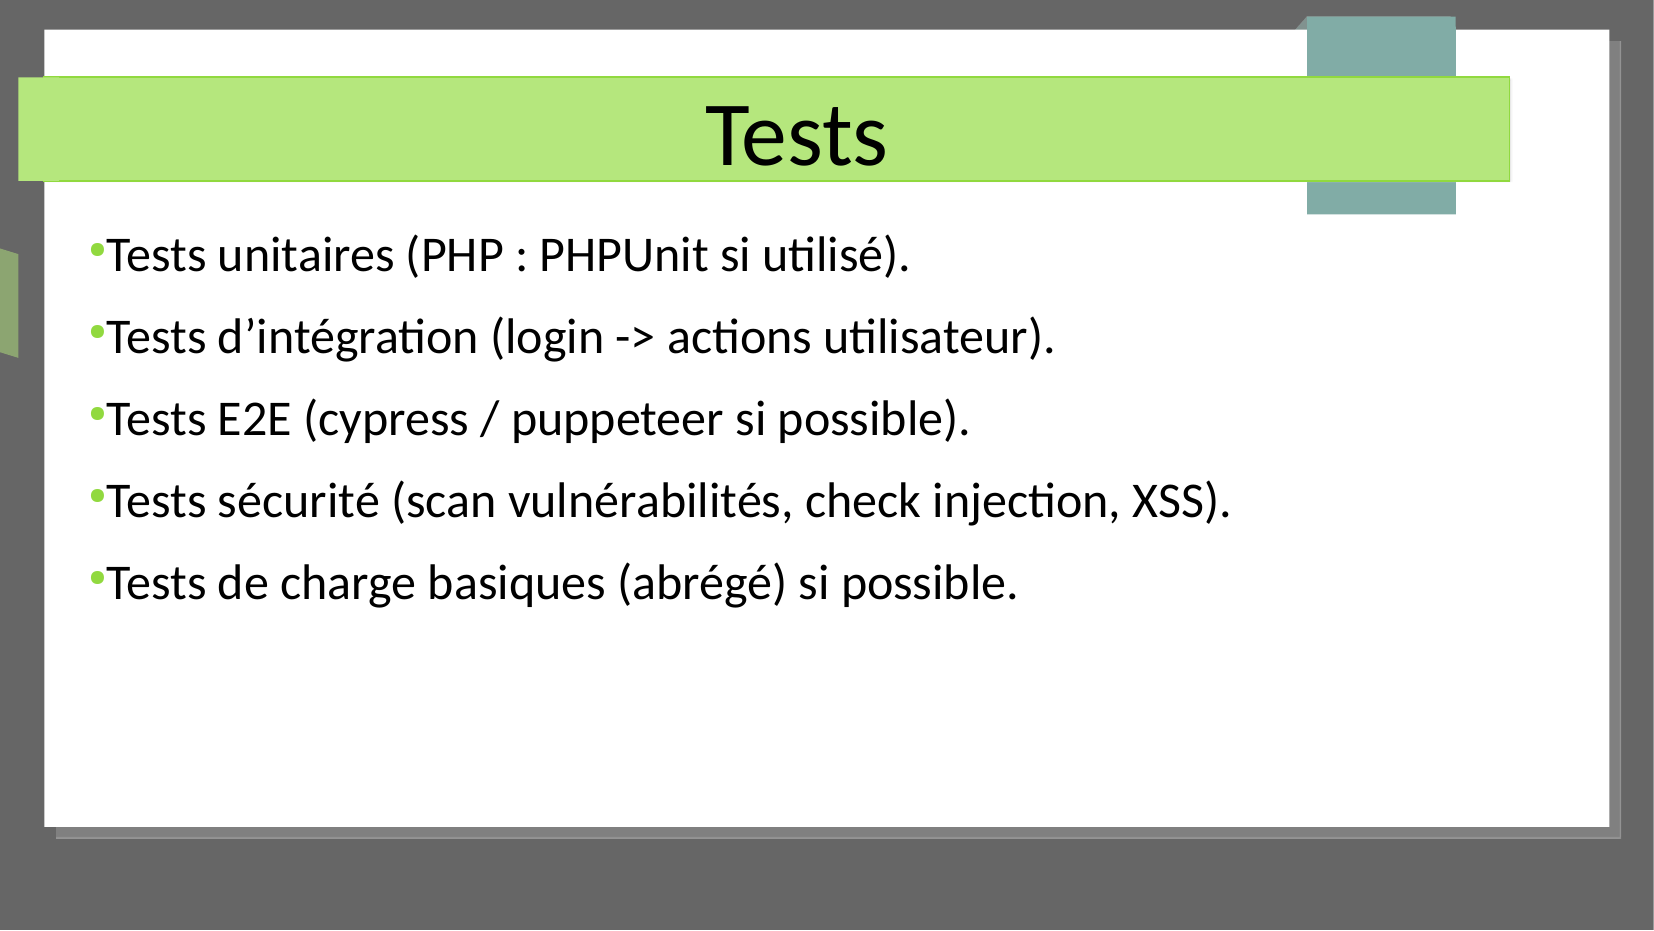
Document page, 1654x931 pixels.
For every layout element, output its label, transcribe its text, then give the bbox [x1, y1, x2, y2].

list Tests unitaires (PHP : PHPUnit si utilisé). Tests d’intégration (login -> actions utilisateur). Tests E2E (cypress / puppeteer si possible). Tests sécurité (scan vulnérabilités, check injection, XSS). Tests de charge basiques (abrégé) si possible. [88, 221, 1565, 786]
title Tests [88, 73, 1506, 178]
